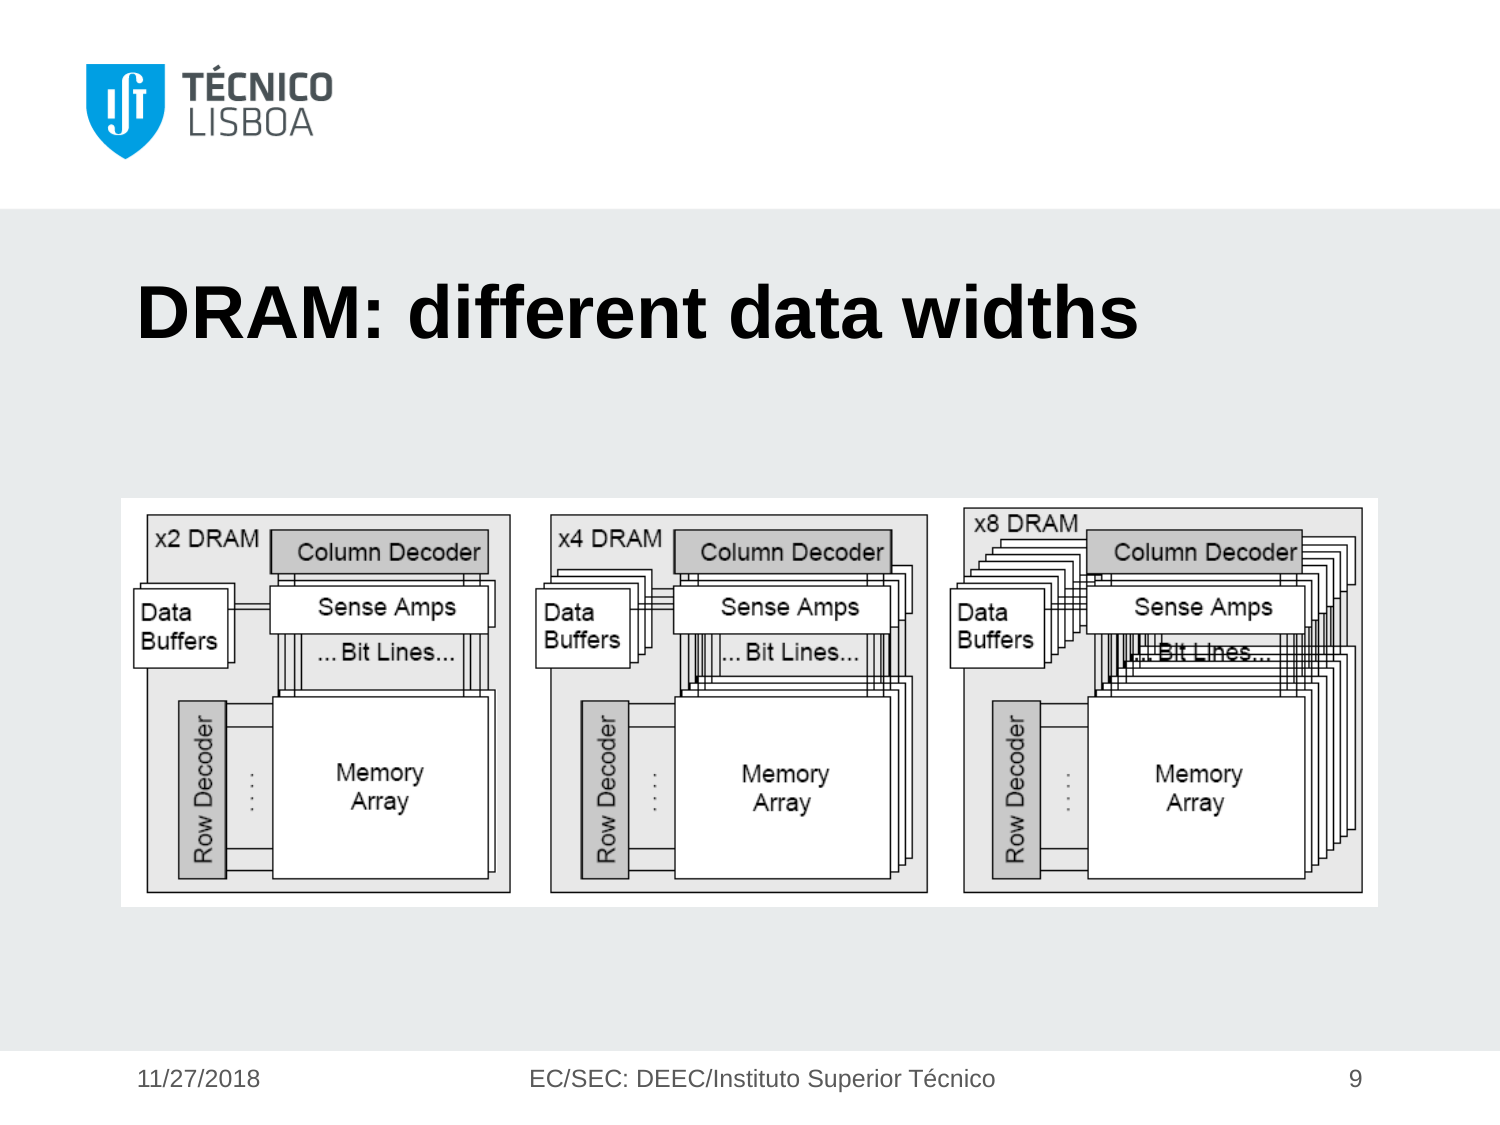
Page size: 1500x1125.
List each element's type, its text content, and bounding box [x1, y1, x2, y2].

title DRAM: different data widths [121, 237, 1378, 381]
slide_number <number> [1077, 1052, 1378, 1103]
picture [0, 0, 1500, 1125]
slide_number 11/27/2018 [121, 1052, 425, 1103]
footer EC/SEC: DEEC/Instituto Superior Técnico [512, 1052, 1021, 1103]
